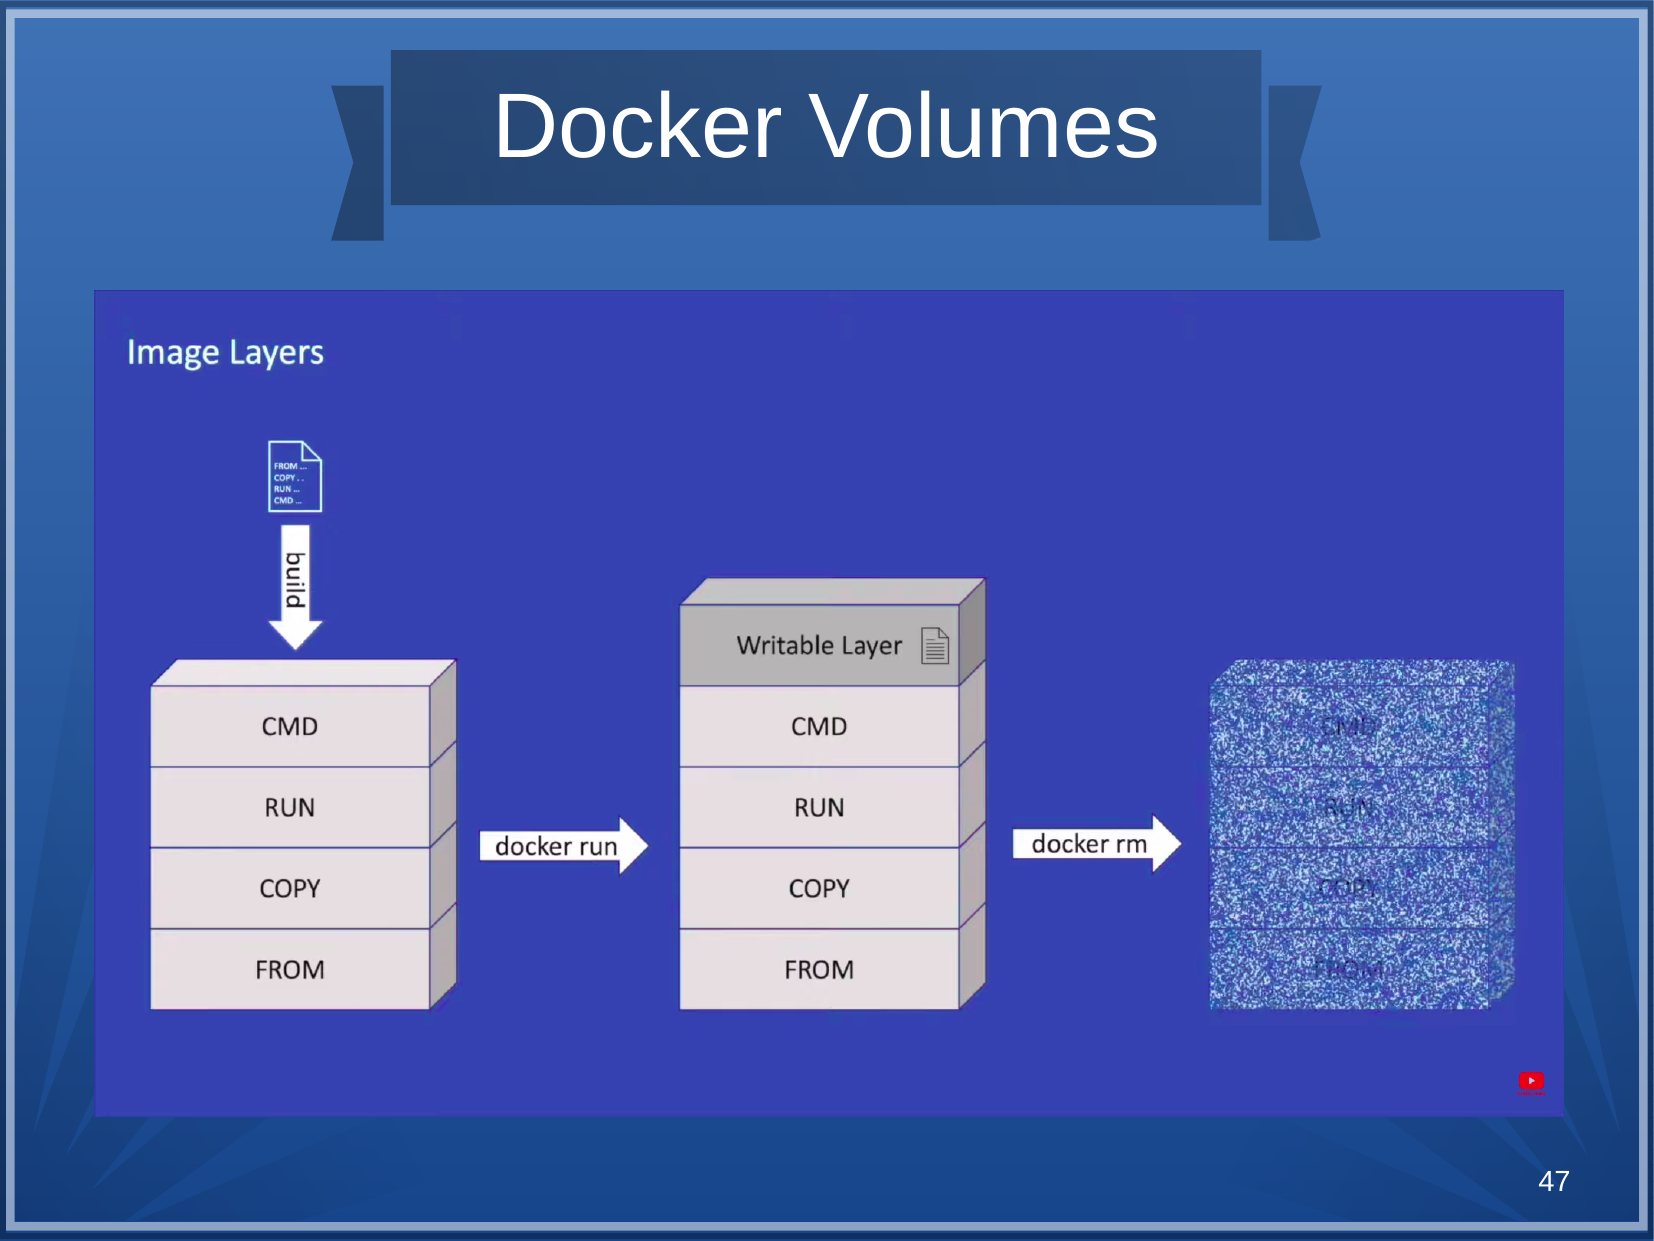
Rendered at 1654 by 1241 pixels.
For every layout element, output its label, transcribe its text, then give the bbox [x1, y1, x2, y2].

title Docker Volumes [389, 47, 1264, 205]
picture [94, 290, 1564, 1117]
